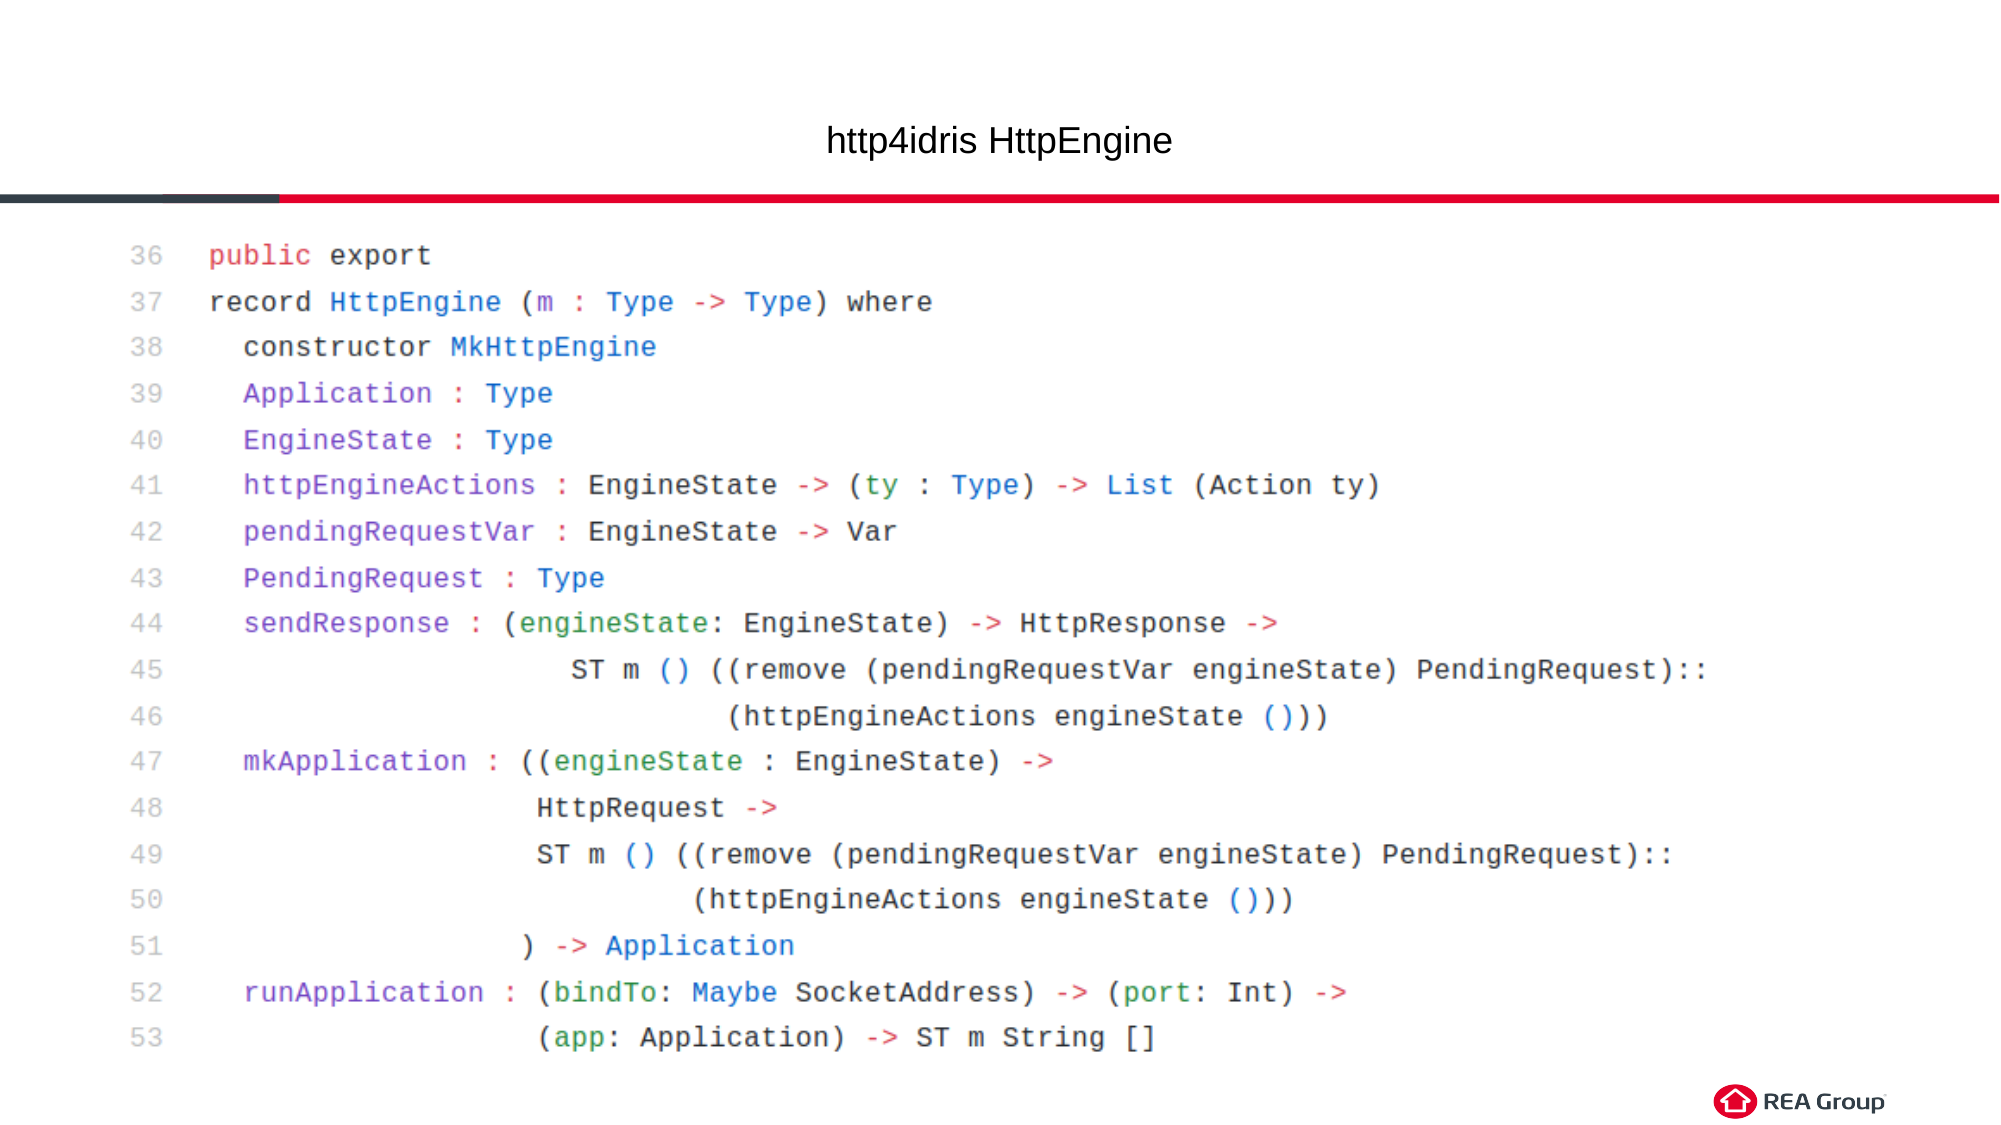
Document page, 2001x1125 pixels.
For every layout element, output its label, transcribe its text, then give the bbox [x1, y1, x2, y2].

picture [116, 232, 1901, 1125]
text_box http4idris HttpEngine [99, 44, 1900, 233]
